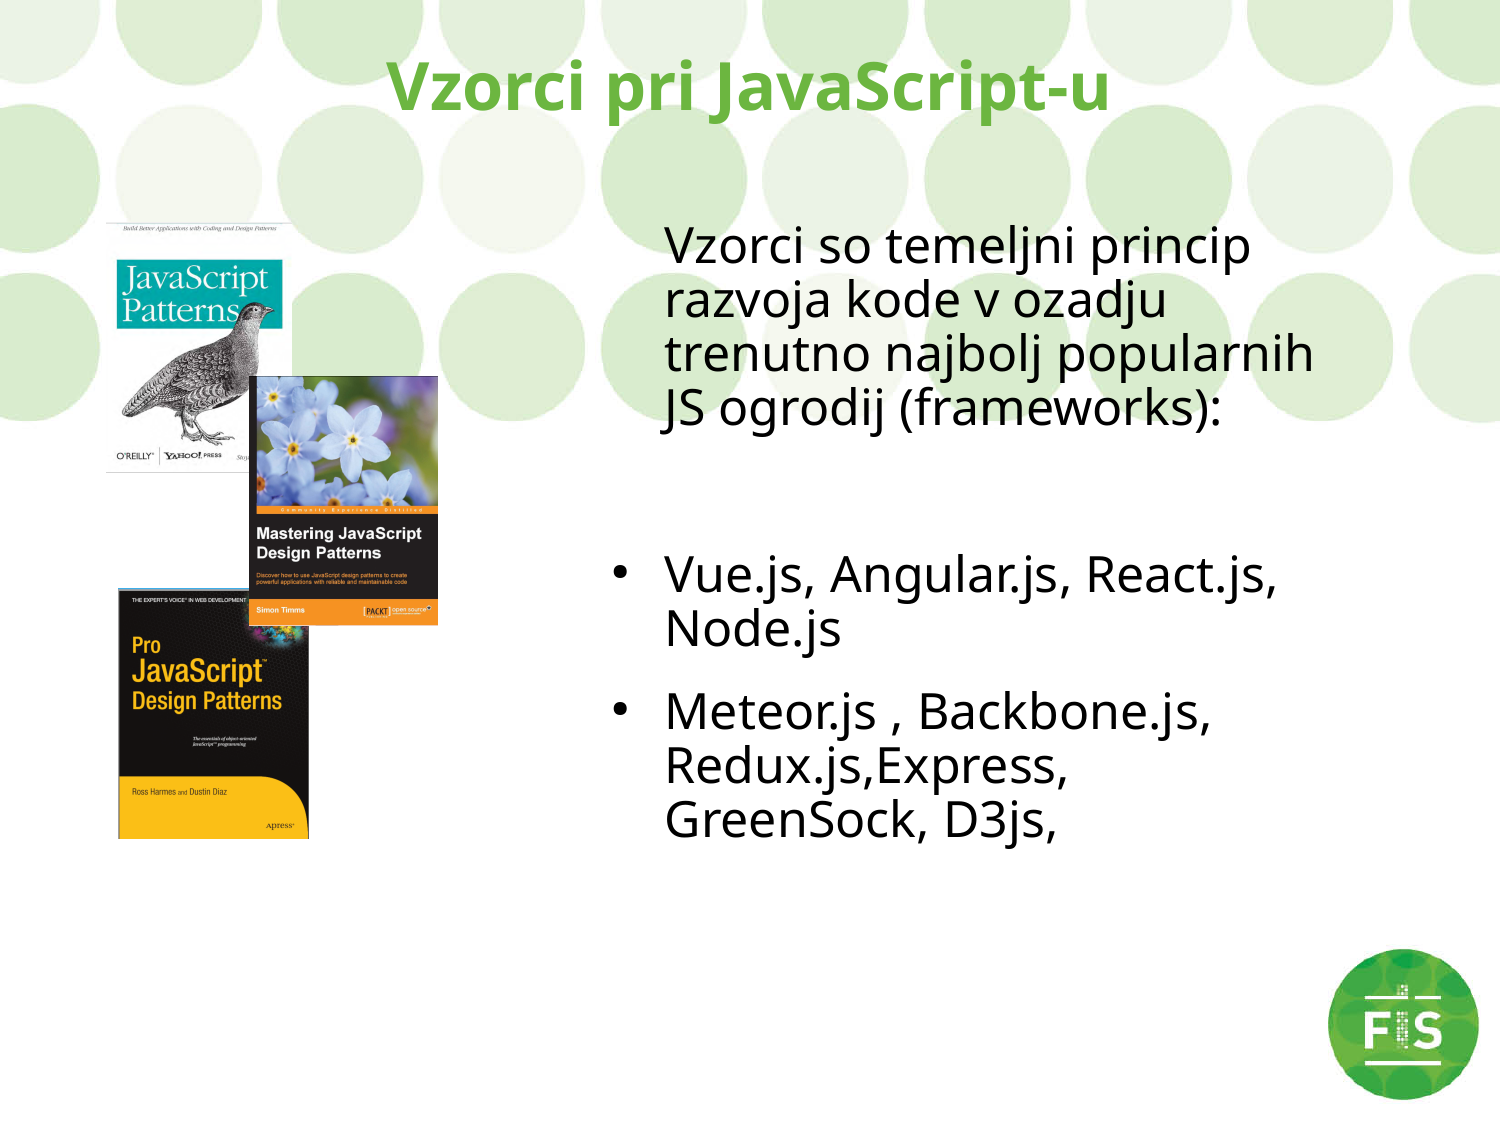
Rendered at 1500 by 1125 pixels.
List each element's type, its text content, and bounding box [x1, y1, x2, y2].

title Vzorci pri JavaScript-u [75, 45, 1425, 233]
picture [0, 0, 1500, 1125]
list Vzorci so temeljni princip razvoja kode v ozadju trenutno najbolj popularnih JS ogrodij (frameworks): Vue.js, Angular.js, React.js, Node.js Meteor.js , Backbone.js, Redux.js,Express, GreenSock, D3js, [578, 212, 1347, 1052]
